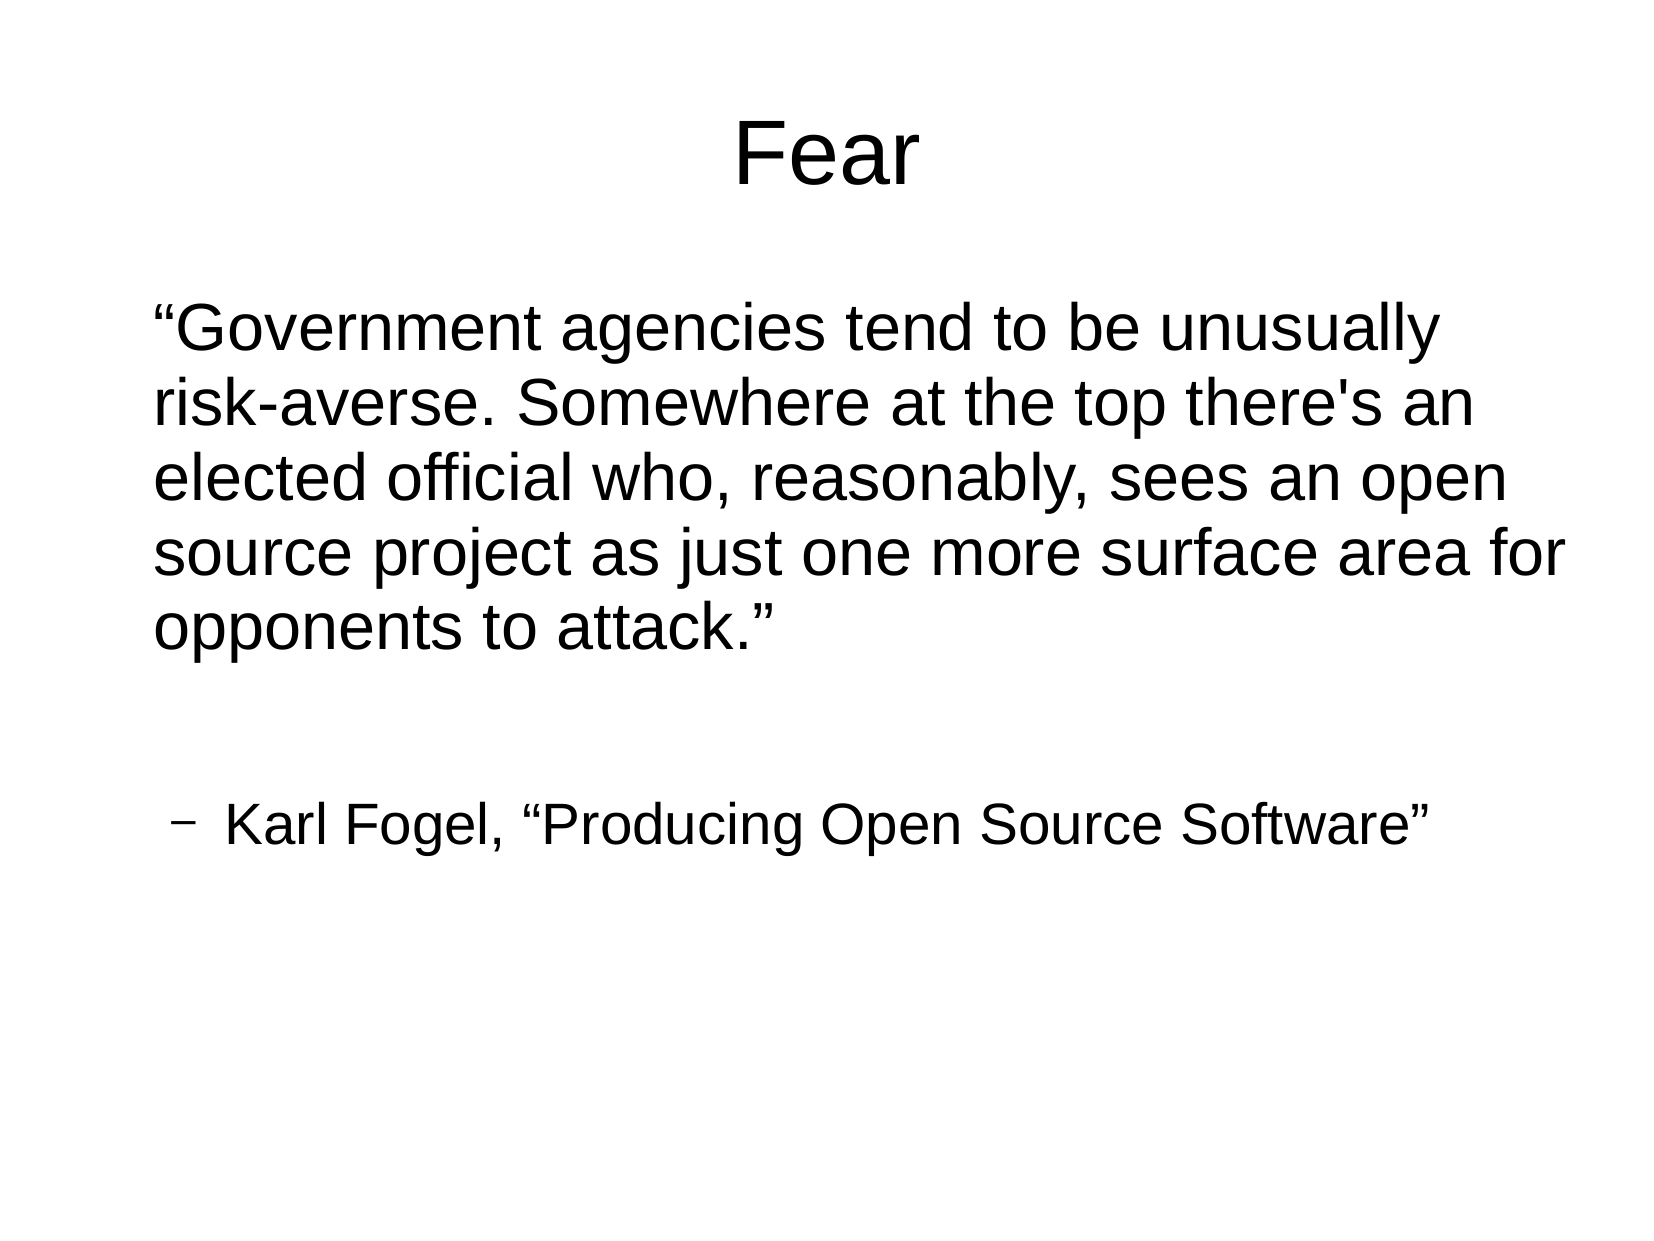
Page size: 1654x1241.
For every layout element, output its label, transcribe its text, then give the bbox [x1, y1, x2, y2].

title Fear [82, 49, 1571, 257]
list “Government agencies tend to be unusually risk-averse. Somewhere at the top there's an elected official who, reasonably, sees an open source project as just one more surface area for opponents to attack.” Karl Fogel, “Producing Open Source Software” [82, 290, 1571, 1010]
